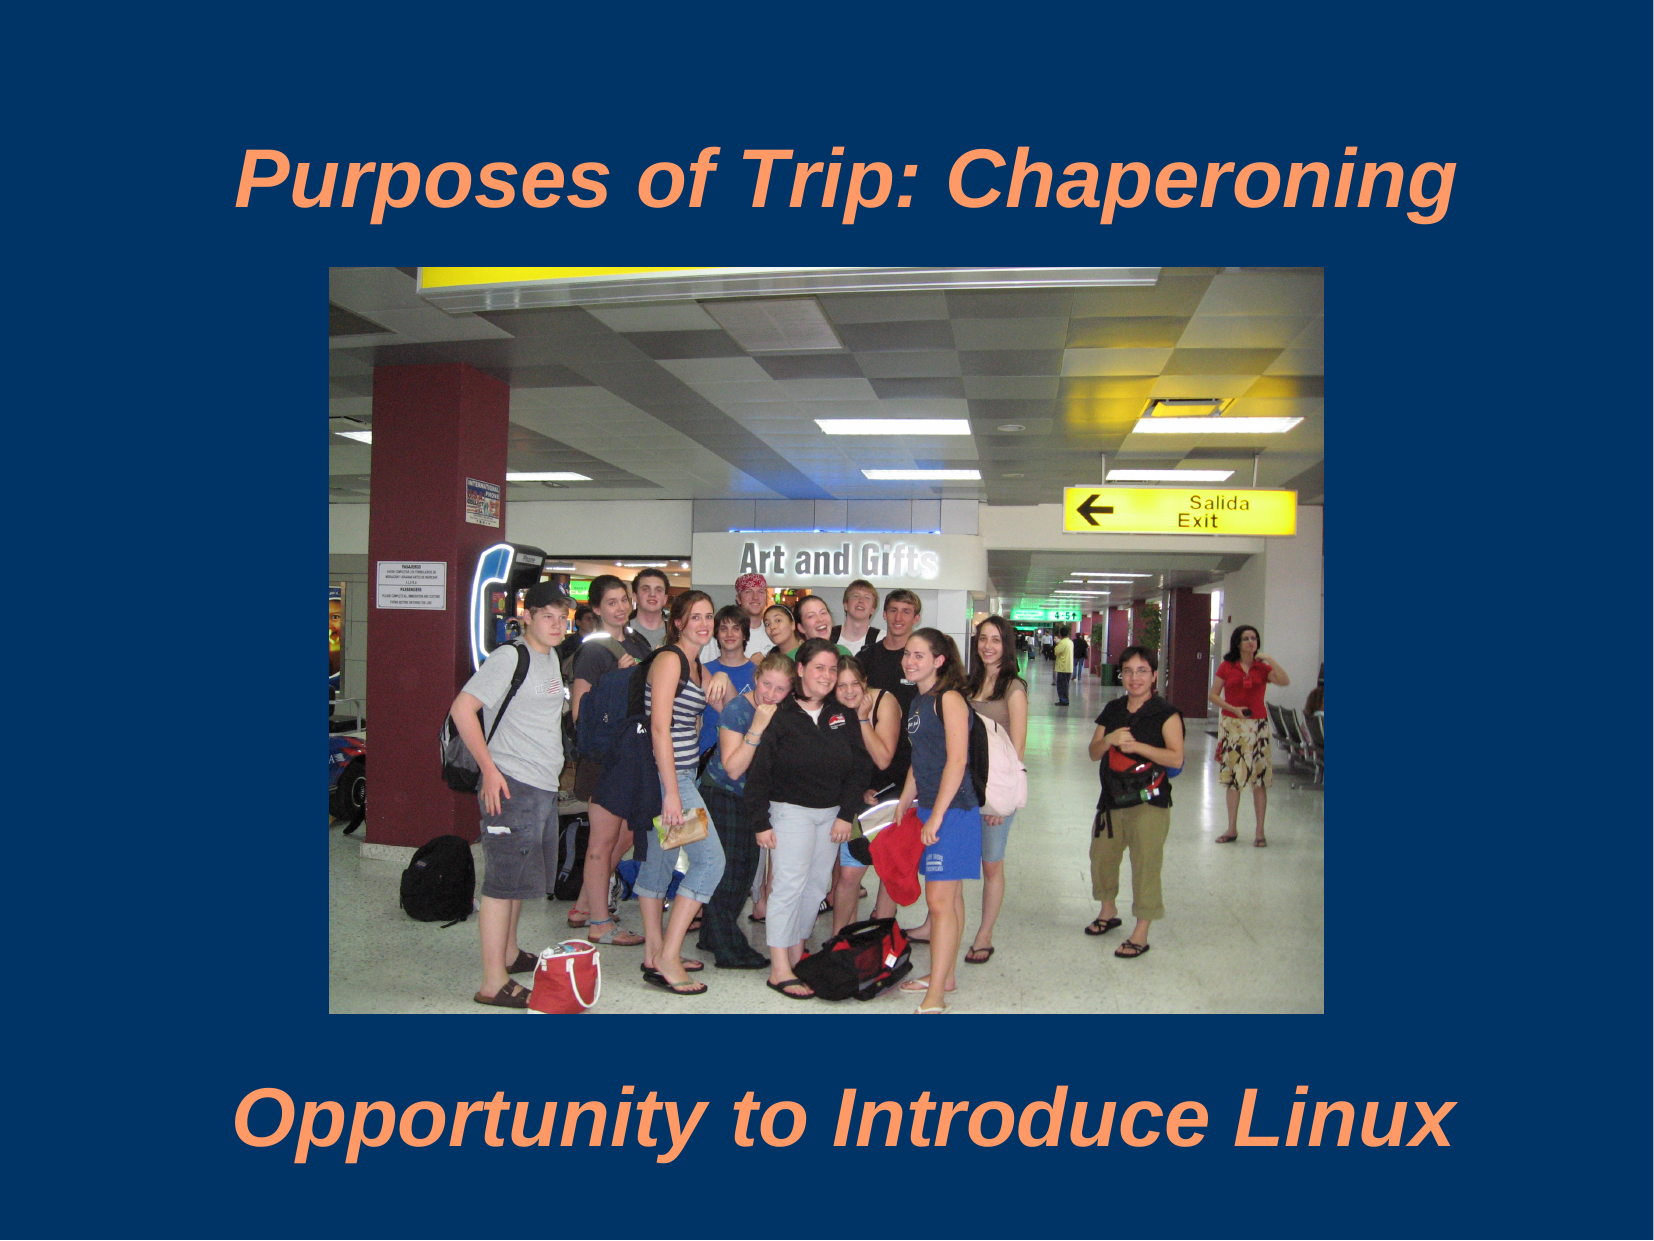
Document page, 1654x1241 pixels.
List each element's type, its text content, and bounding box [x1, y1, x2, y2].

title Opportunity to Introduce Linux [138, 1022, 1551, 1215]
title Purposes of Trip: Chaperoning [140, 82, 1553, 275]
picture [329, 267, 1324, 1014]
